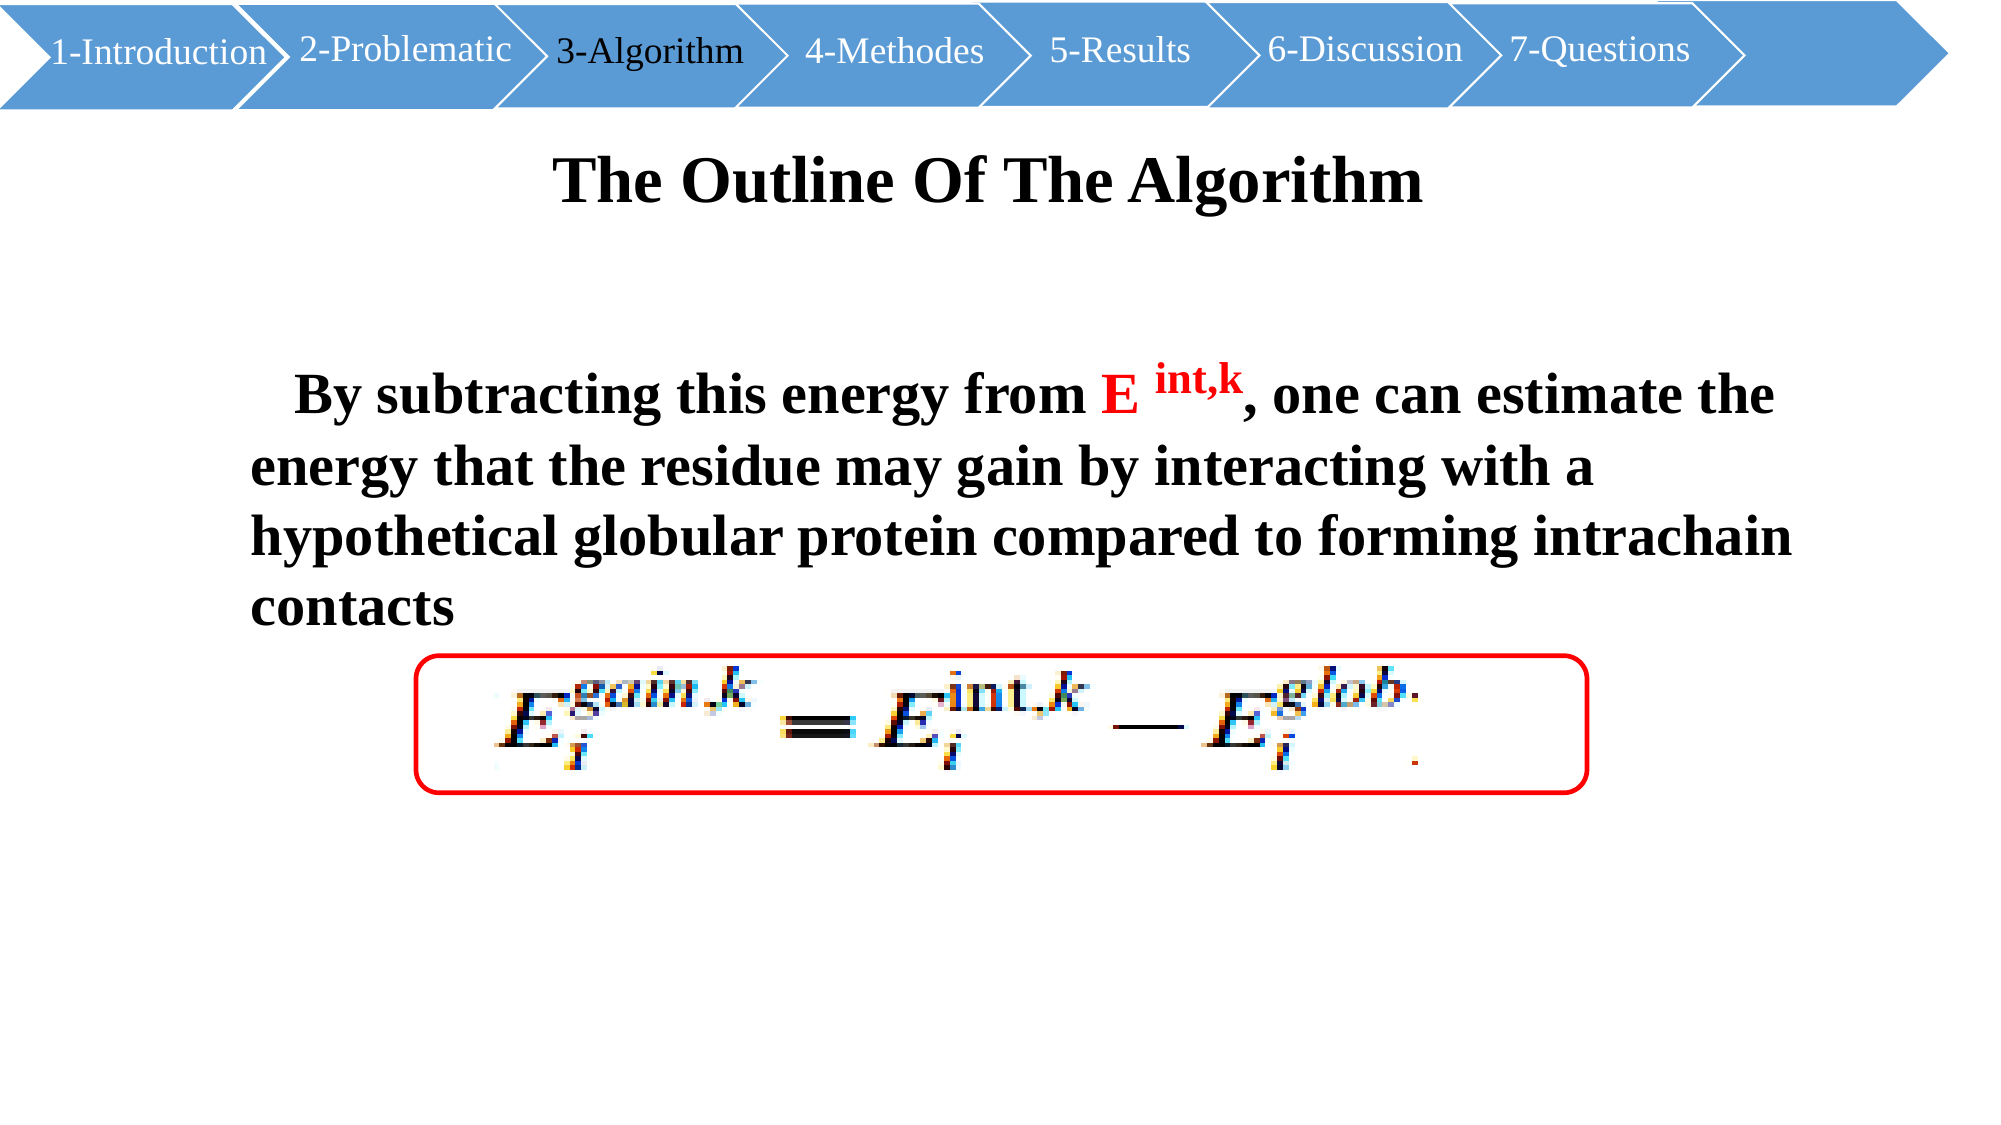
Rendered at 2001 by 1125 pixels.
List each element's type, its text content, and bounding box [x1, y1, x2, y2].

text_box 2-Problematic [284, 16, 530, 78]
text_box [0, 0, 1951, 111]
text_box The Outline Of The Algorithm [538, 129, 1456, 224]
text_box By subtracting this energy from E int,k, one can estimate the energy that the residue may gain by interacting with a hypothetical globular protein compared to forming intrachain contacts [236, 340, 1839, 645]
text_box 5-Results [1034, 17, 1208, 79]
text_box 1-Introduction [35, 19, 285, 80]
picture [494, 662, 1418, 790]
text_box 6-Discussion [1252, 16, 1481, 77]
text_box 3-Algorithm [541, 18, 761, 79]
text_box 4-Methodes [790, 18, 1002, 79]
text_box 7-Questions [1494, 16, 1708, 77]
